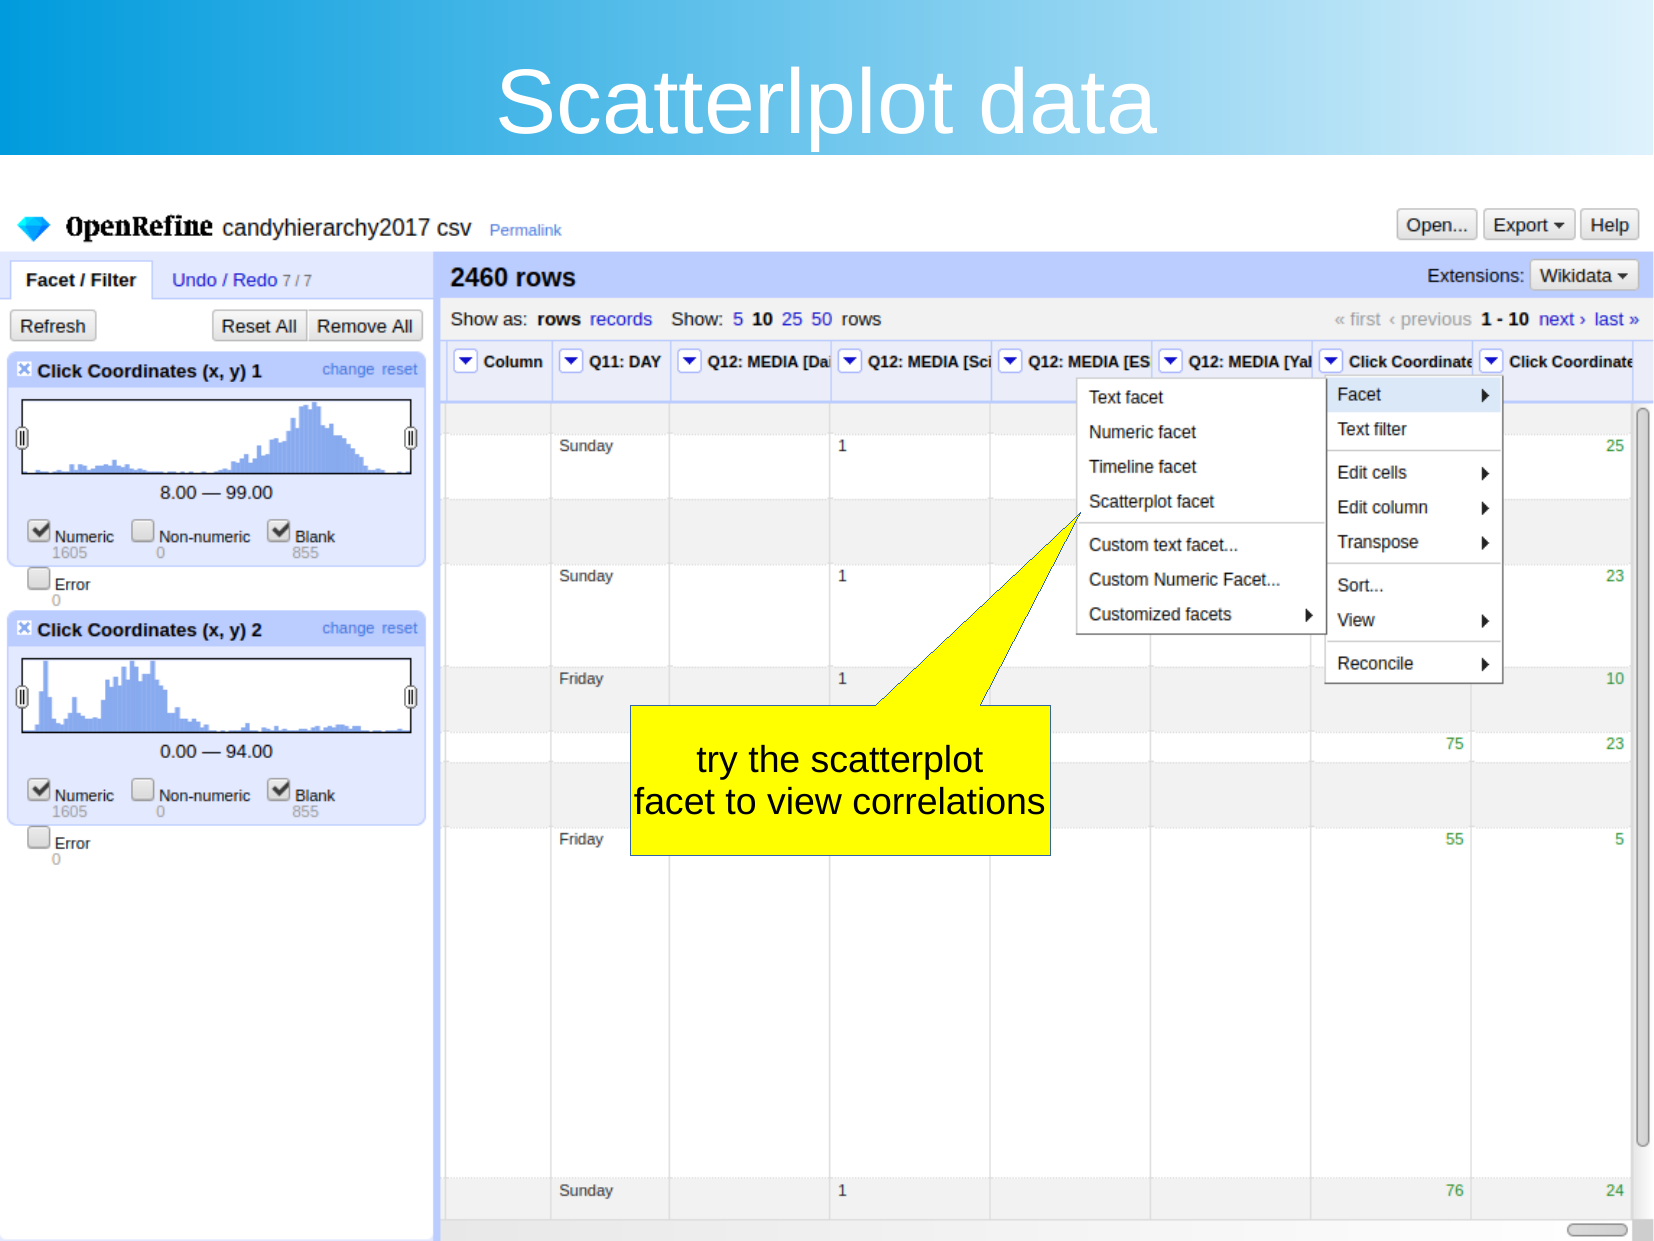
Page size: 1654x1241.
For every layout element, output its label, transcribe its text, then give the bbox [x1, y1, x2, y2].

title Scatterlplot data [82, 49, 1571, 155]
text_box try the scatterplot facet to view correlations [630, 512, 1081, 856]
picture [0, 194, 1654, 1241]
